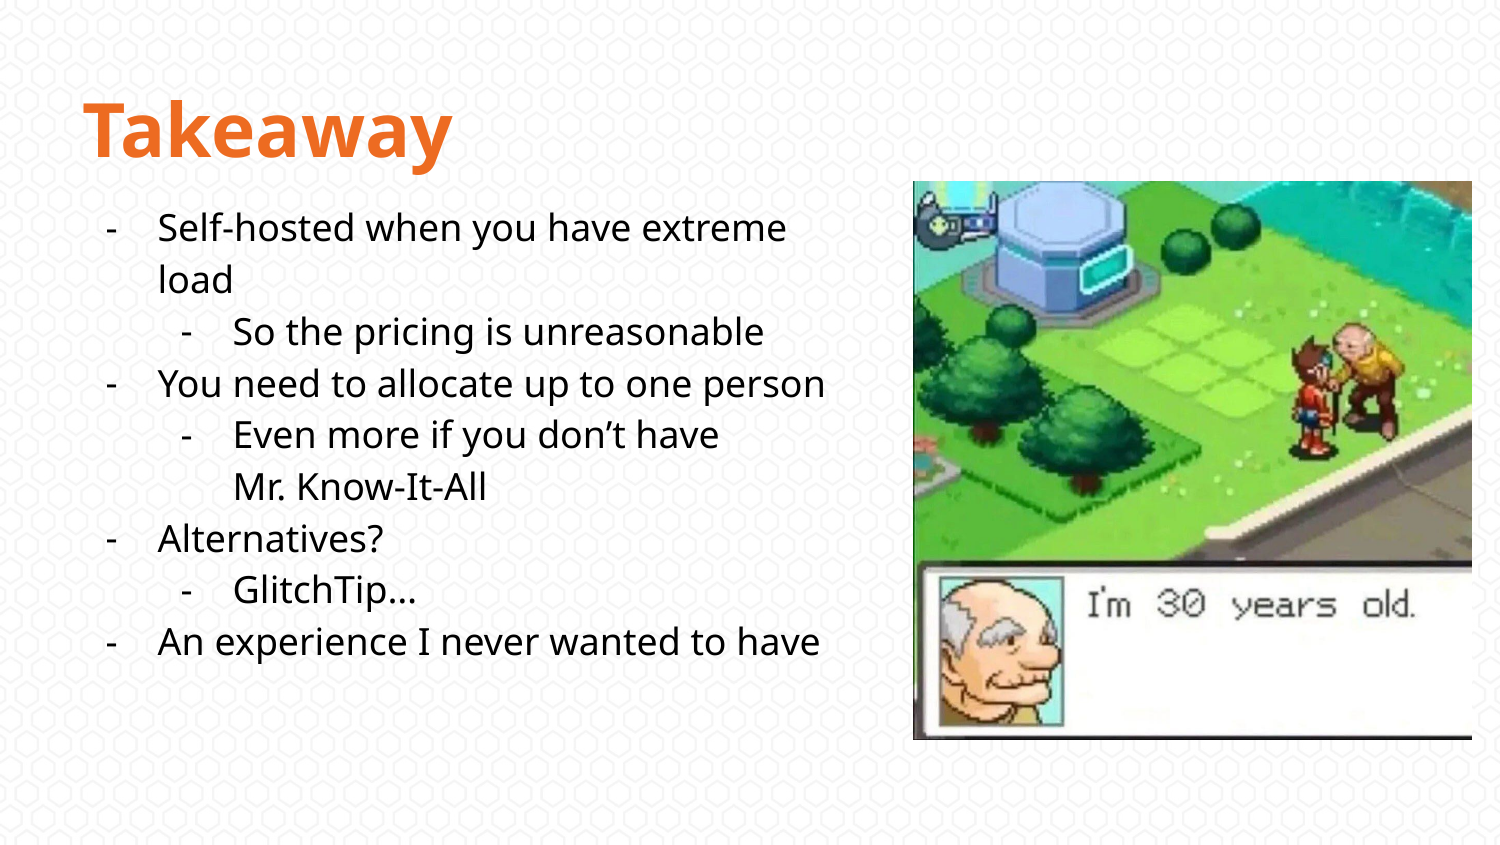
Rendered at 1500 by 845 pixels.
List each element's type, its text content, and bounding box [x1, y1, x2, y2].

picture [0, 0, 1500, 845]
text_box Takeaway [82, 82, 1391, 173]
list Self-hosted when you have extreme load So the pricing is unreasonable You need to allocate up to one person Even more if you don’t have Mr. Know-It-All Alternatives? GlitchTip… An experience I never wanted to have [82, 197, 866, 835]
